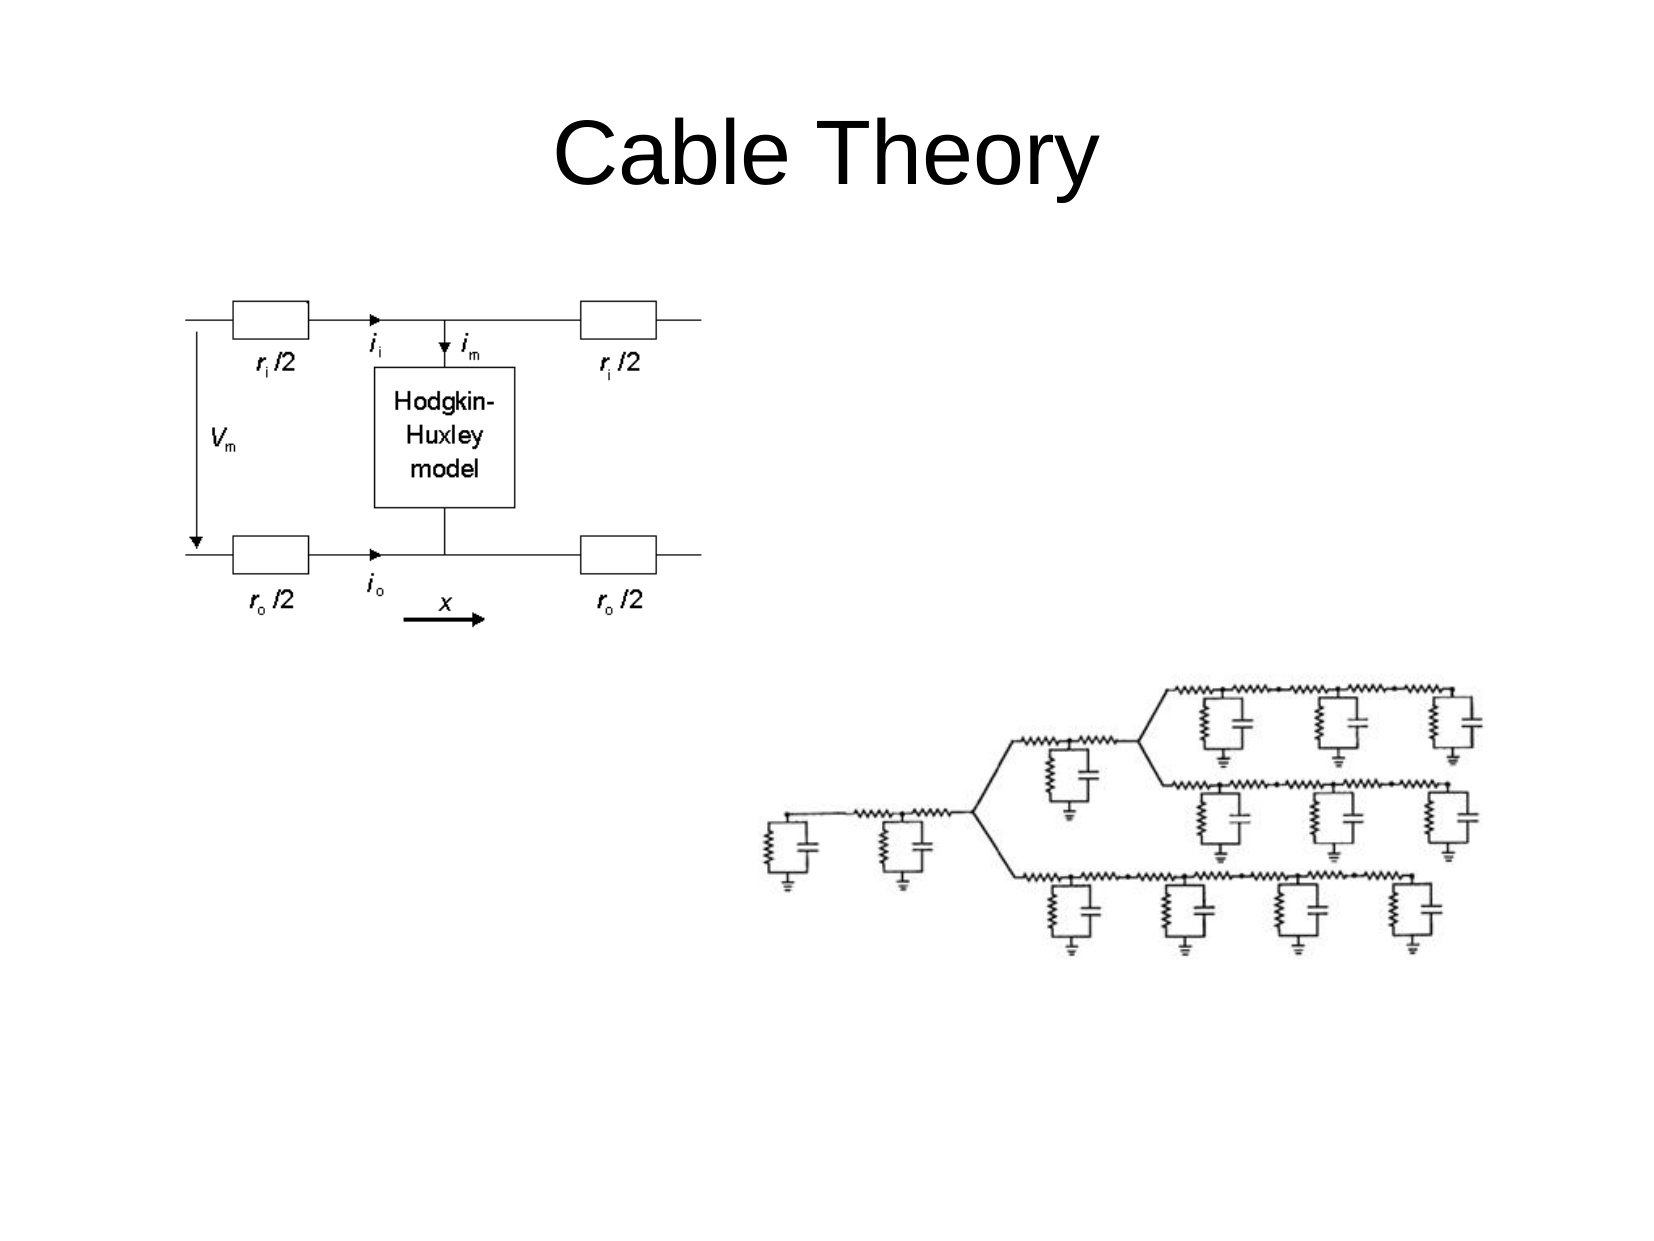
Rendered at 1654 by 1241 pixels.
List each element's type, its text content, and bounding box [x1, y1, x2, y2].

title Cable Theory [82, 49, 1571, 257]
picture [176, 290, 715, 634]
picture [758, 674, 1486, 961]
